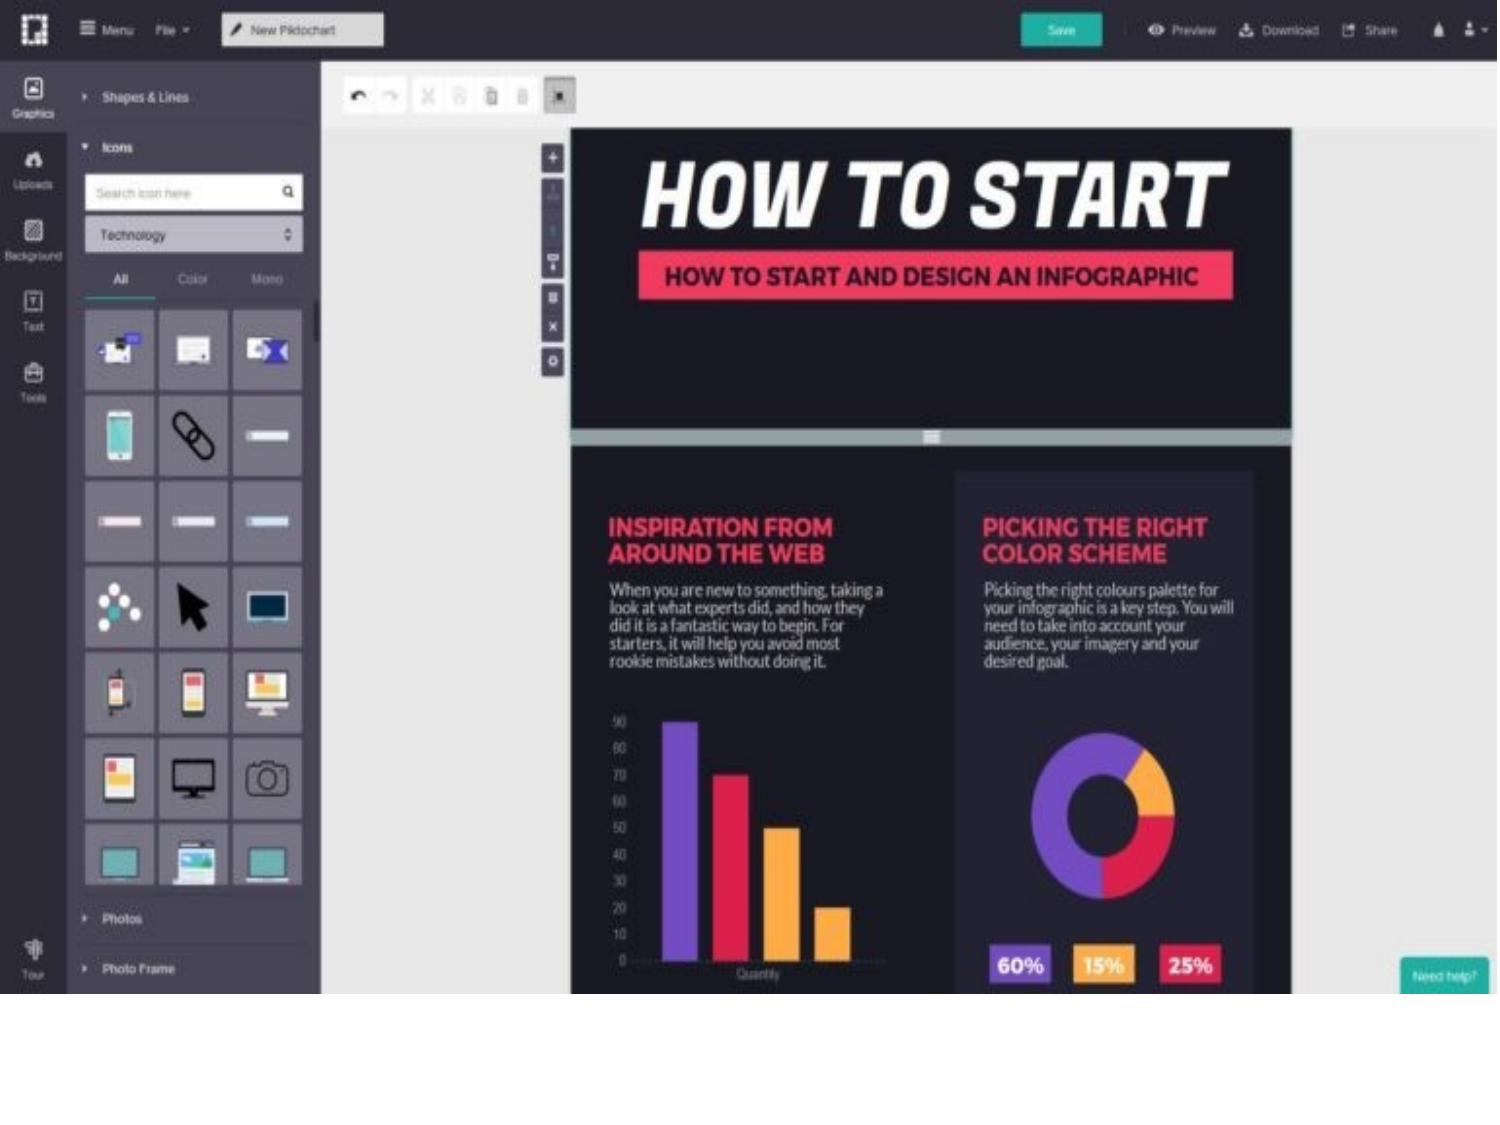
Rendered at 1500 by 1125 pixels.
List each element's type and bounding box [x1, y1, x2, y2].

picture [0, 0, 1497, 994]
